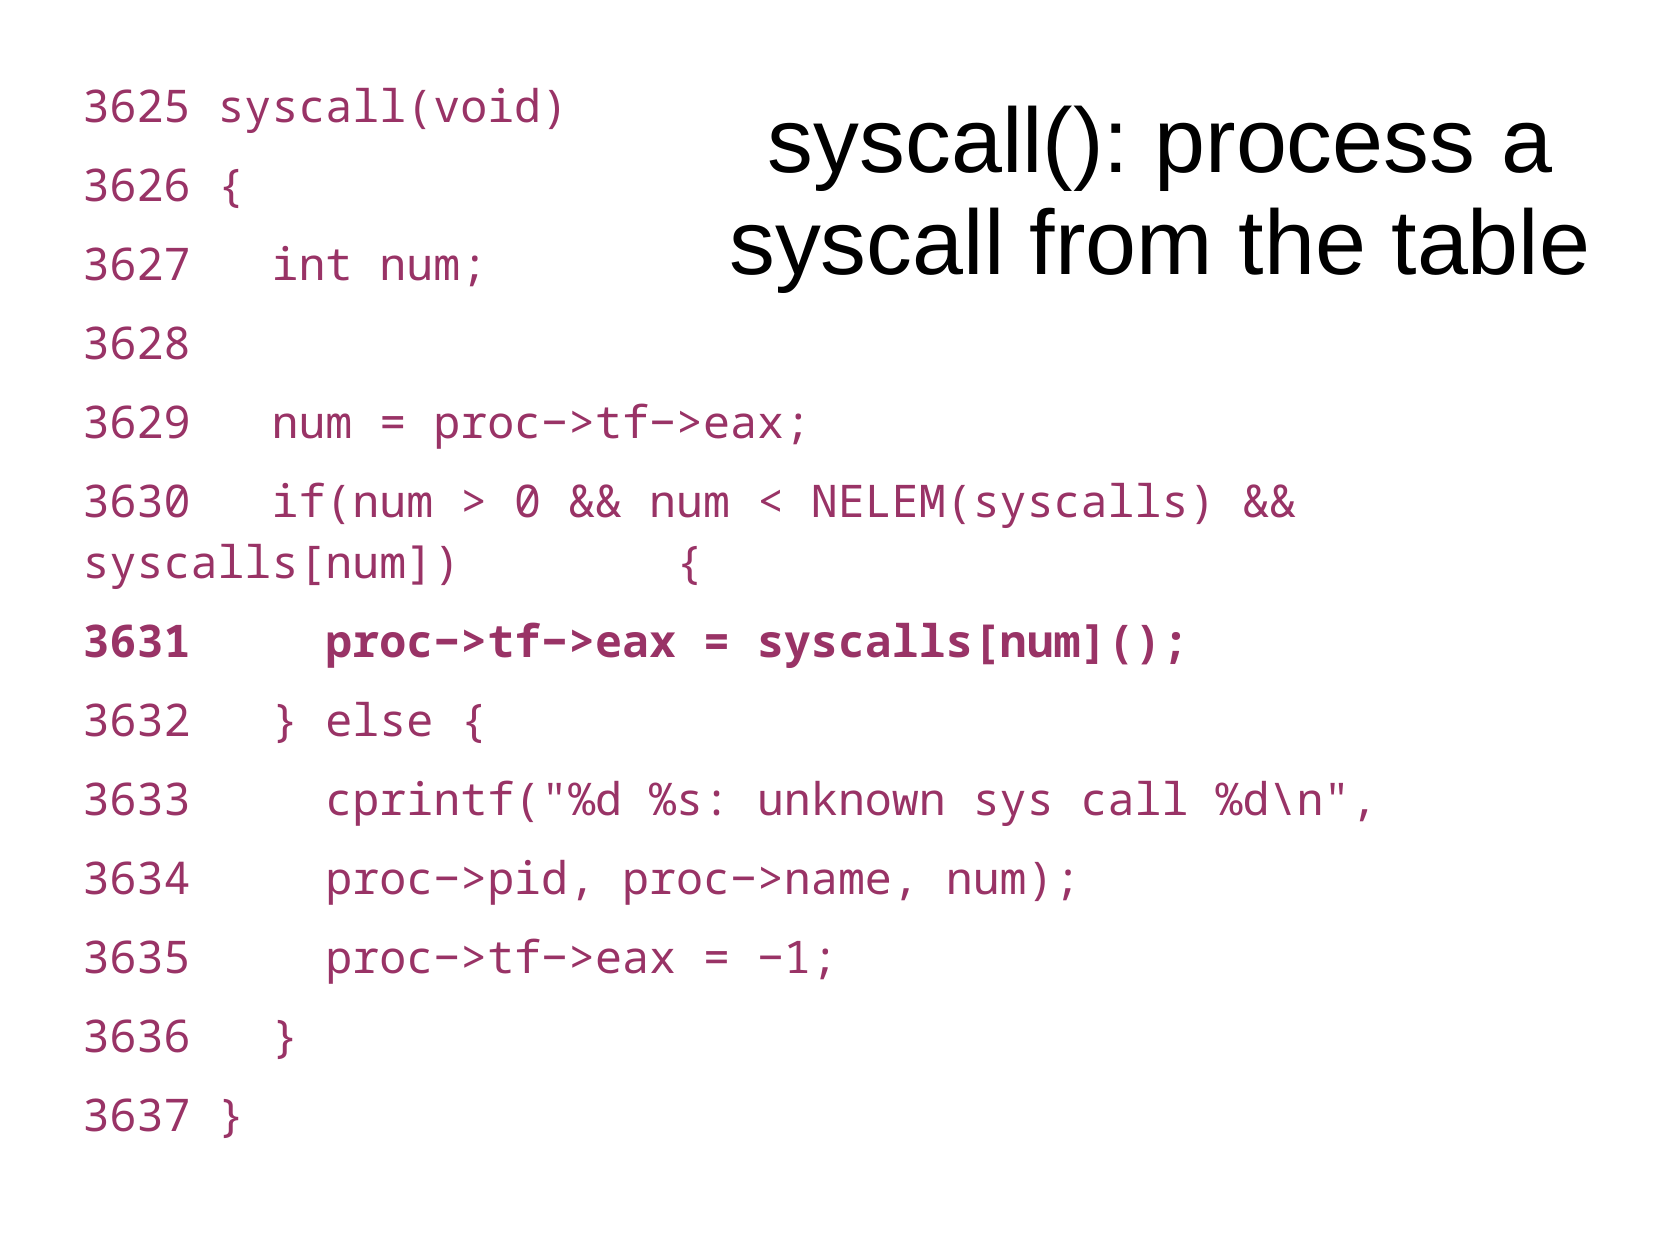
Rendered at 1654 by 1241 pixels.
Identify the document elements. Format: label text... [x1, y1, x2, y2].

list 3625 syscall(void) 3626 { 3627 int num; 3628 3629 num = proc−>tf−>eax; 3630 if(num > 0 && num < NELEM(syscalls) && syscalls[num]) { 3631 proc−>tf−>eax = syscalls[num](); 3632 } else { 3633 cprintf("%d %s: unknown sys call %d\n", 3634 proc−>pid, proc−>name, num); 3635 proc−>tf−>eax = −1; 3636 } 3637 } [82, 75, 1571, 1163]
title syscall(): process a syscall from the table [712, 88, 1609, 296]
